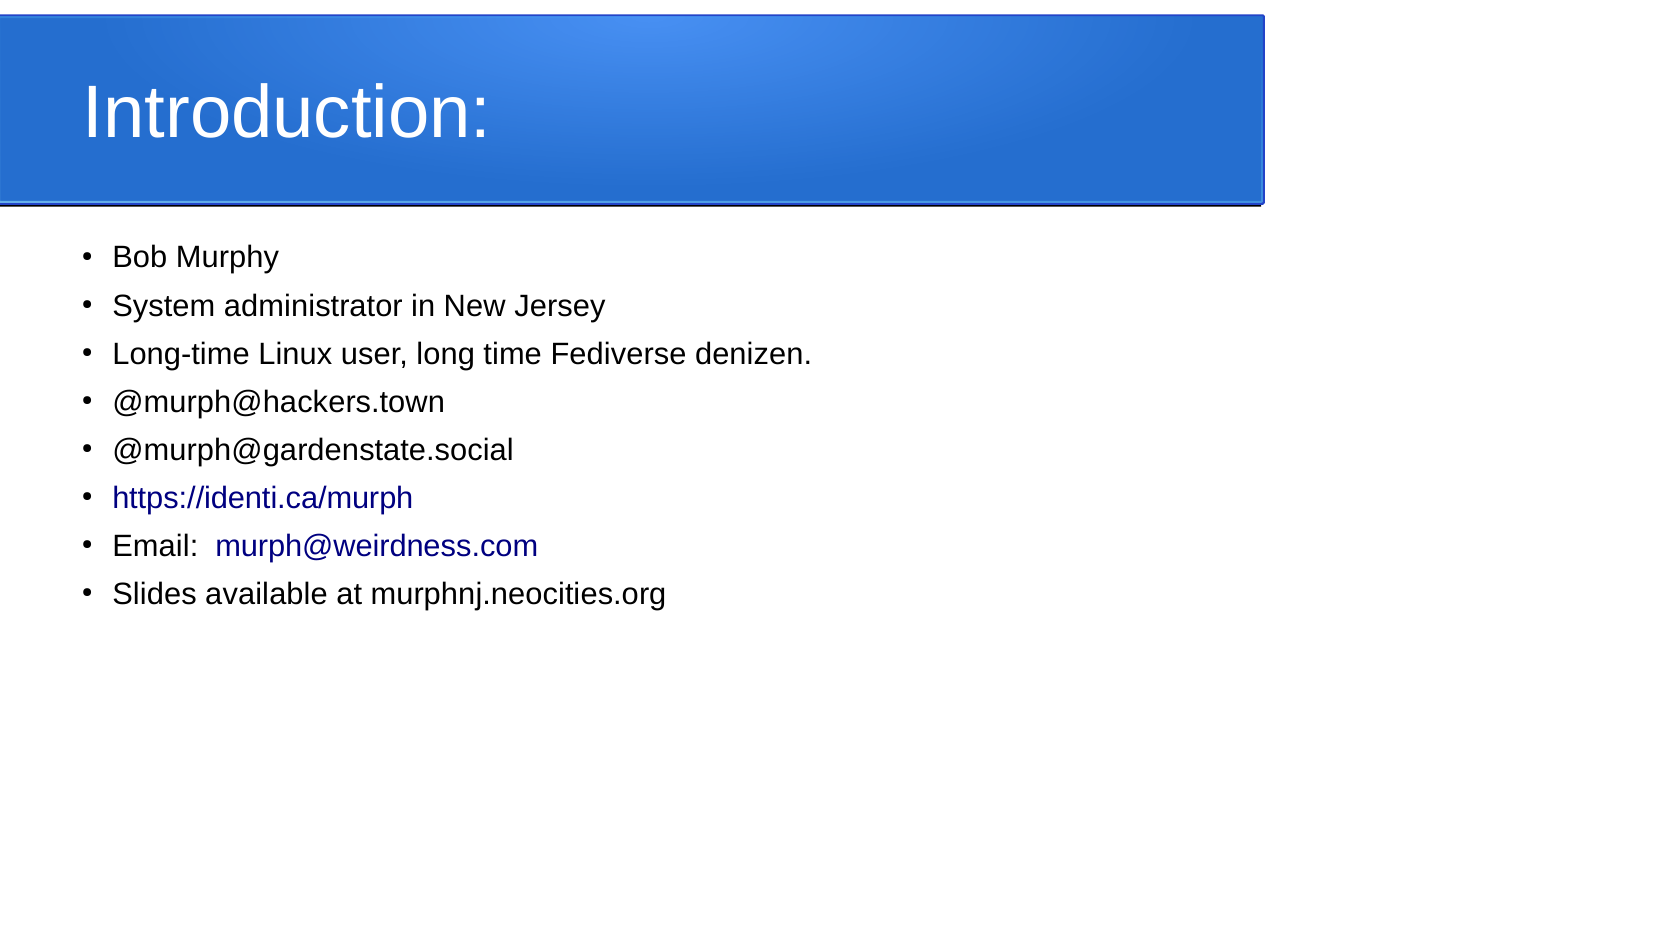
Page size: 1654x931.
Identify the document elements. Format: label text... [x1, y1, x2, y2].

title Introduction: [82, 35, 1235, 189]
list Bob Murphy System administrator in New Jersey Long-time Linux user, long time Fediverse denizen. @murph@hackers.town @murph@gardenstate.social https://identi.ca/murph Email: murph@weirdness.com Slides available at murphnj.neocities.org [71, 240, 1561, 616]
